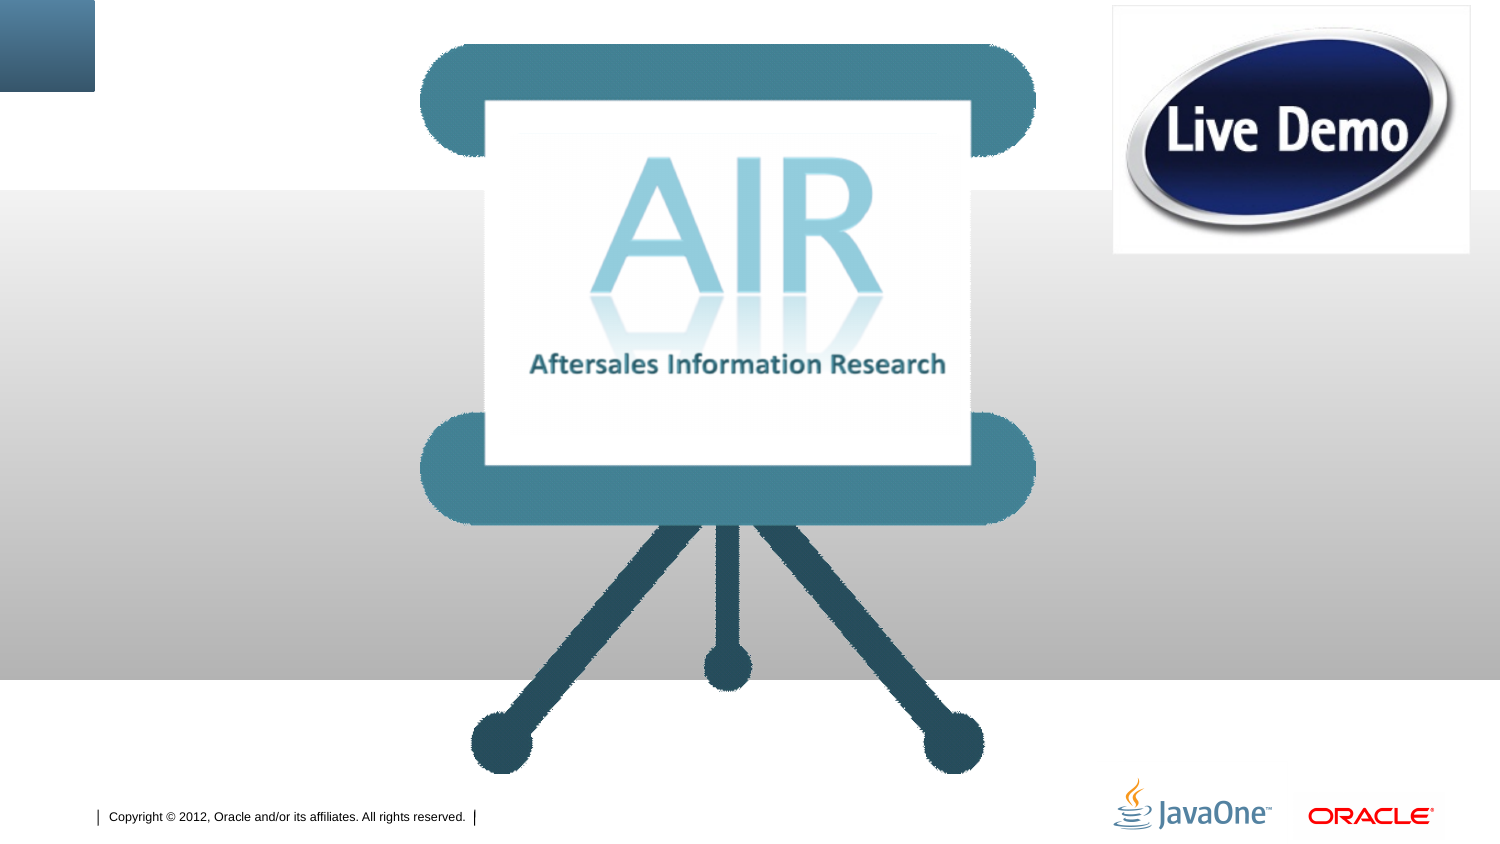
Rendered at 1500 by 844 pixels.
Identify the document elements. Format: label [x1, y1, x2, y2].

picture [420, 44, 1036, 774]
picture [1097, 761, 1288, 844]
picture [1112, 5, 1471, 256]
picture [1293, 792, 1445, 840]
